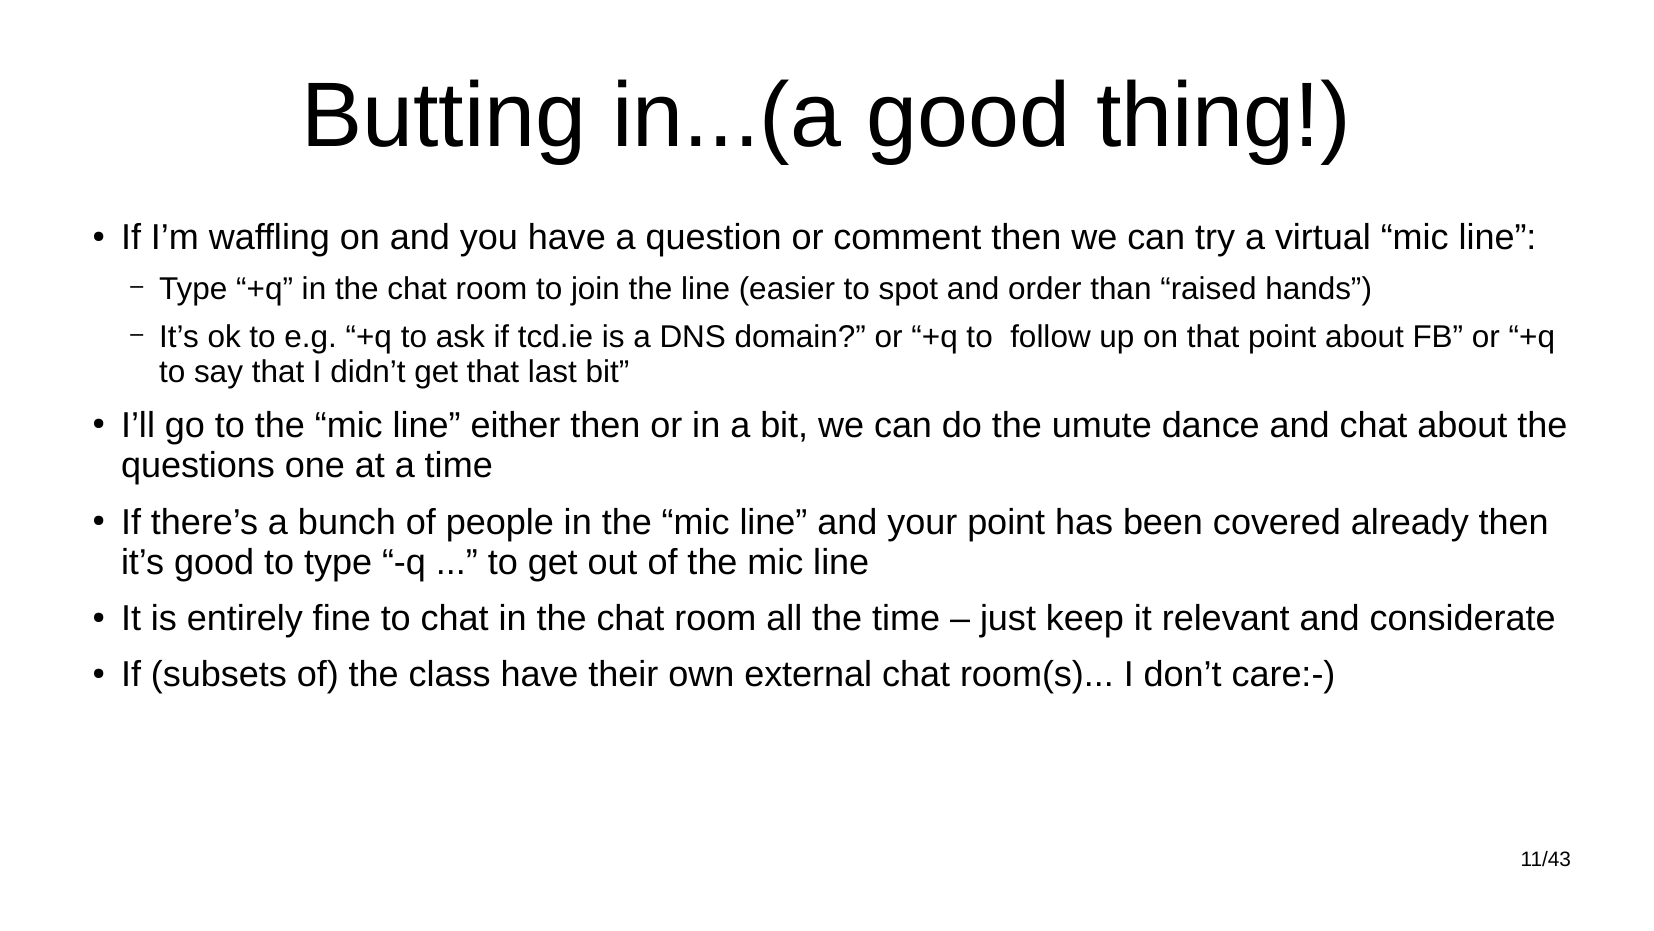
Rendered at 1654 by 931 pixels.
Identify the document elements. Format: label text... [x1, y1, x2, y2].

list If I’m waffling on and you have a question or comment then we can try a virtual “mic line”: Type “+q” in the chat room to join the line (easier to spot and order than “raised hands”) It’s ok to e.g. “+q to ask if tcd.ie is a DNS domain?” or “+q to follow up on that point about FB” or “+q to say that I didn’t get that last bit” I’ll go to the “mic line” either then or in a bit, we can do the umute dance and chat about the questions one at a time If there’s a bunch of people in the “mic line” and your point has been covered already then it’s good to type “-q ...” to get out of the mic line It is entirely fine to chat in the chat room all the time – just keep it relevant and considerate If (subsets of) the class have their own external chat room(s)... I don’t care:-) [82, 217, 1571, 758]
title Butting in...(a good thing!) [82, 37, 1571, 193]
